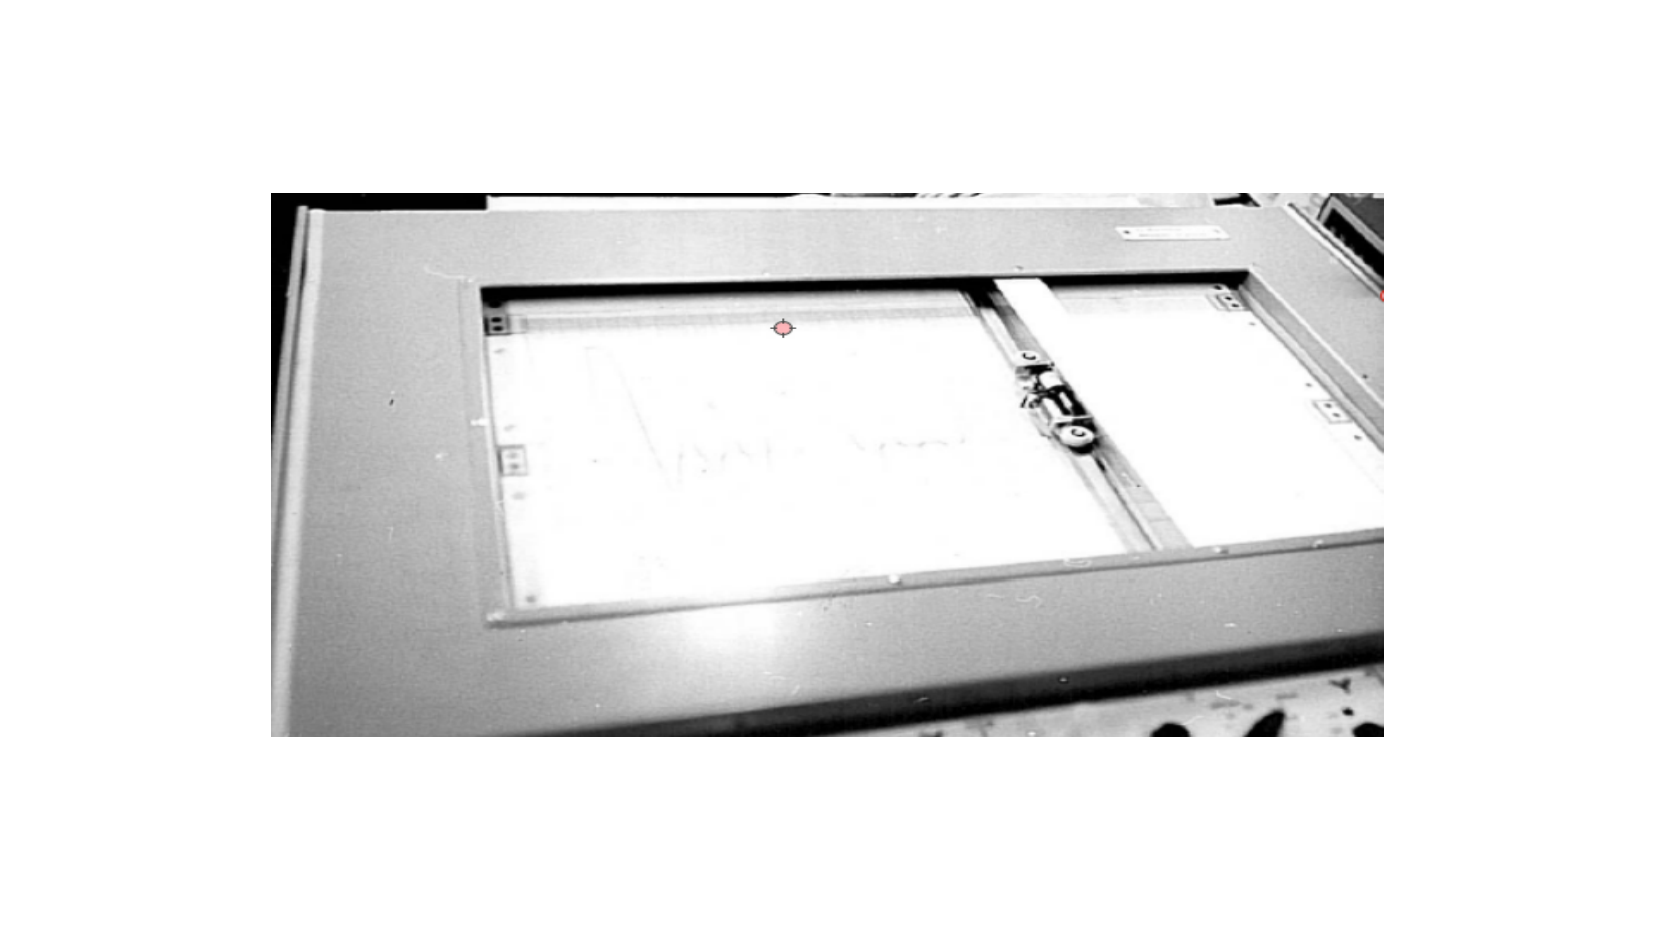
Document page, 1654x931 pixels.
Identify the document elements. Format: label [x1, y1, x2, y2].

picture [271, 193, 1384, 737]
